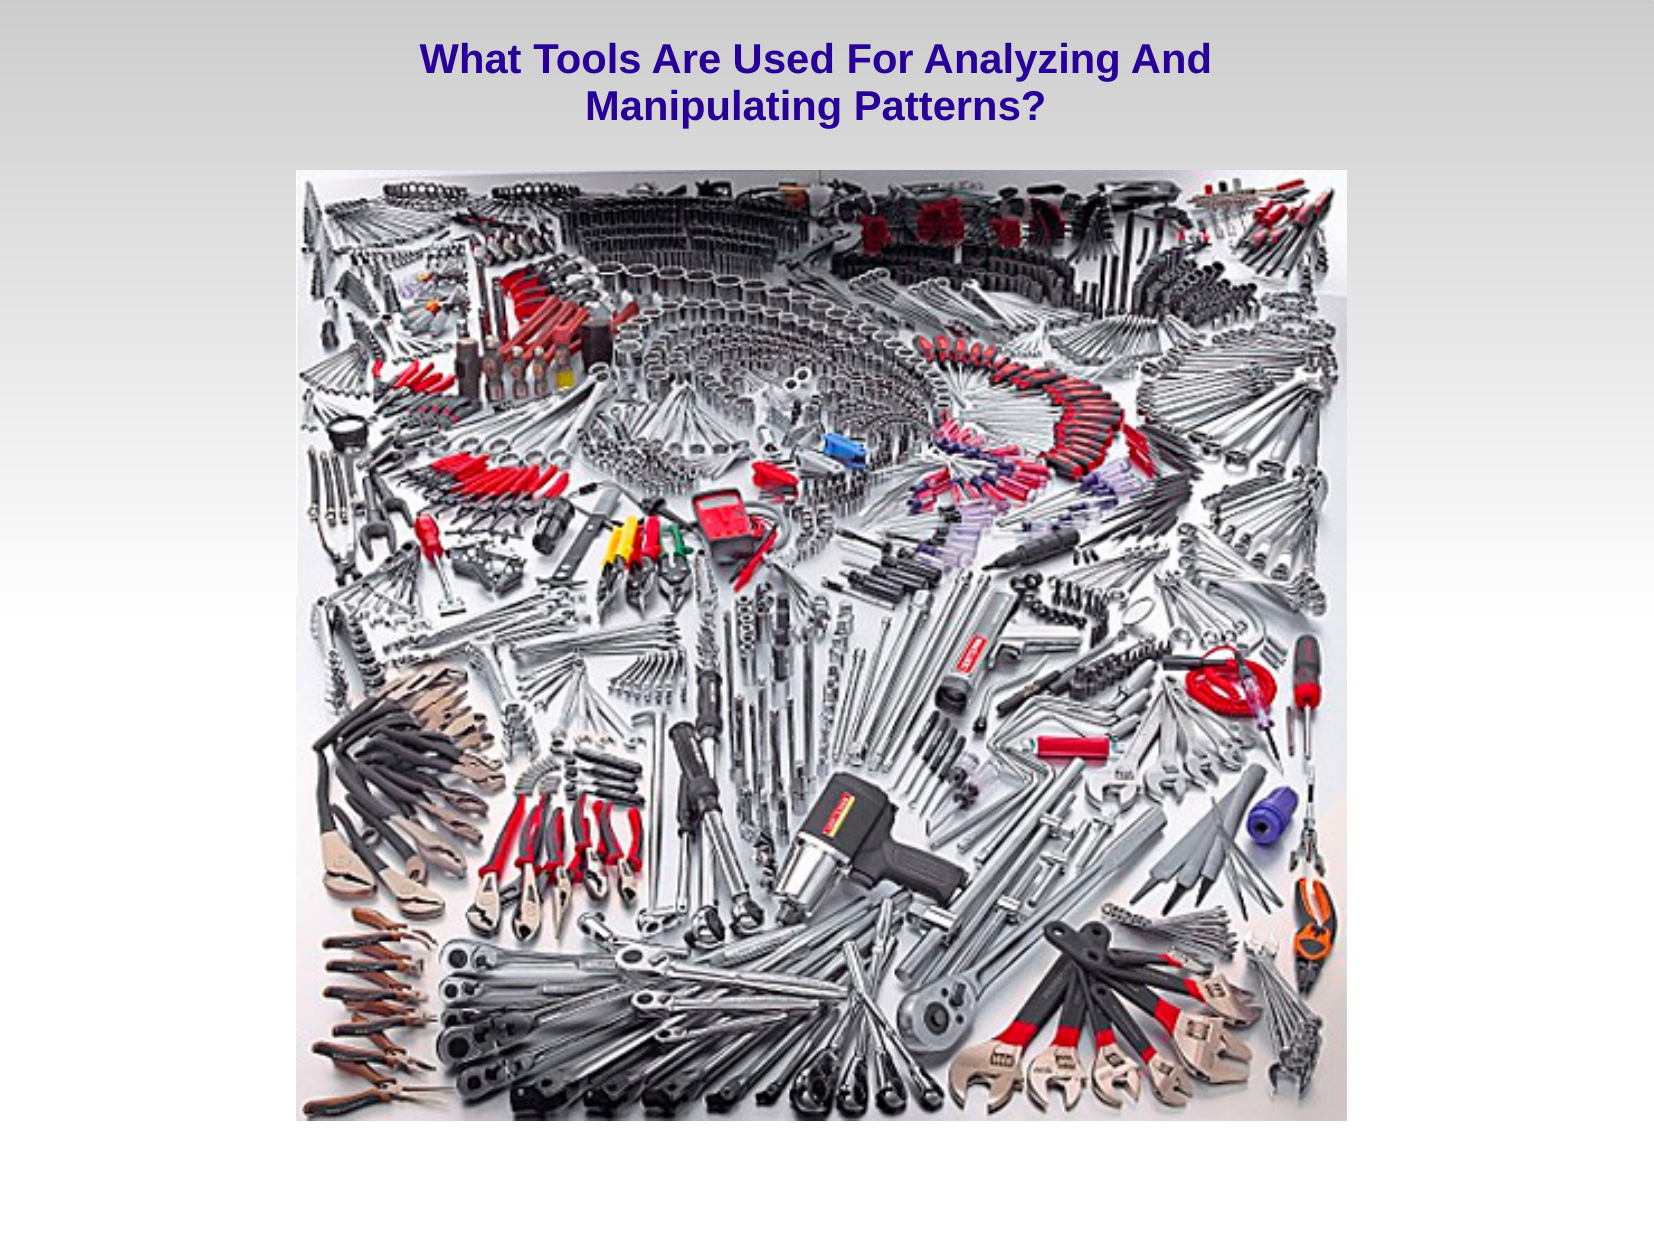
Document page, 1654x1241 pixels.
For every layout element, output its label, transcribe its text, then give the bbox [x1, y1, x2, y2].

picture [296, 170, 1347, 1121]
text_box What Tools Are Used For Analyzing And Manipulating Patterns? [333, 28, 1410, 152]
